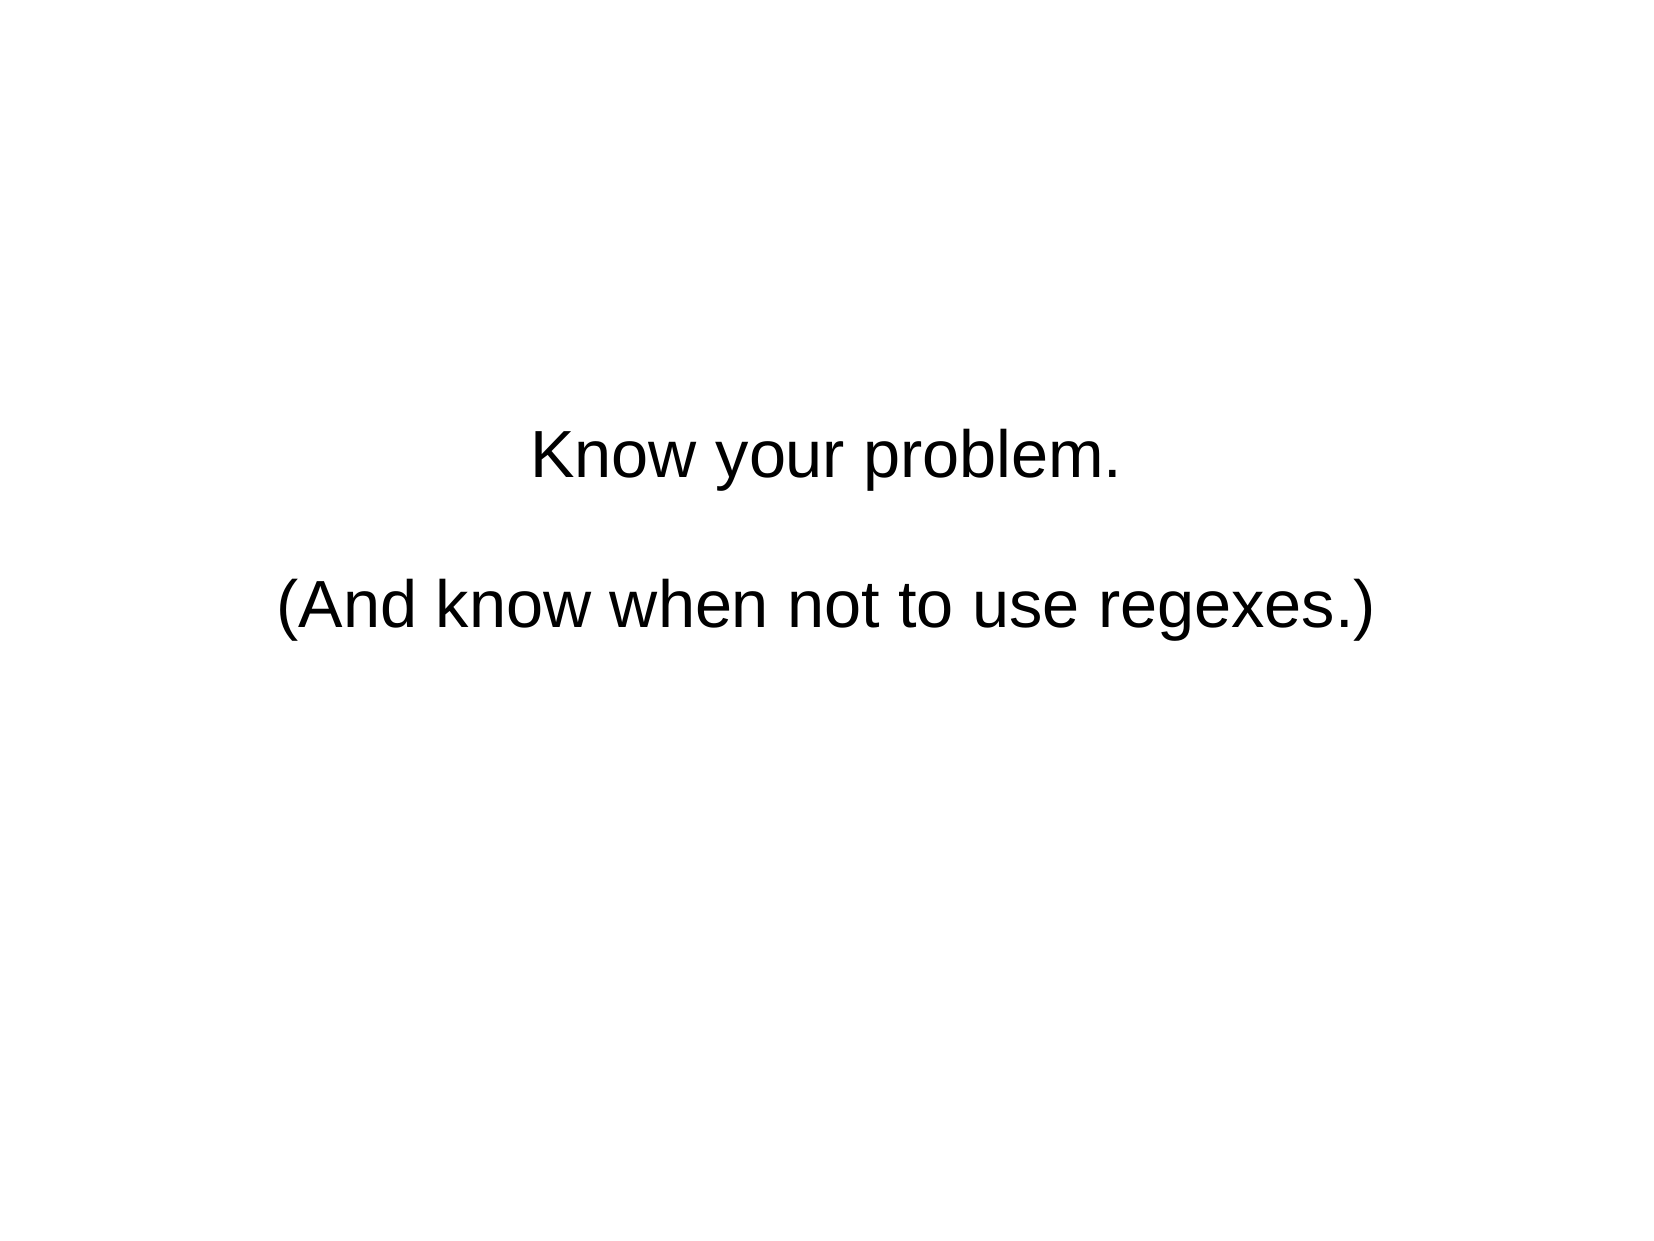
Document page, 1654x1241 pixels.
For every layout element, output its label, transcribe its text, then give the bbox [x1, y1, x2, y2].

subtitle Know your problem. (And know when not to use regexes.) [82, 49, 1571, 1010]
